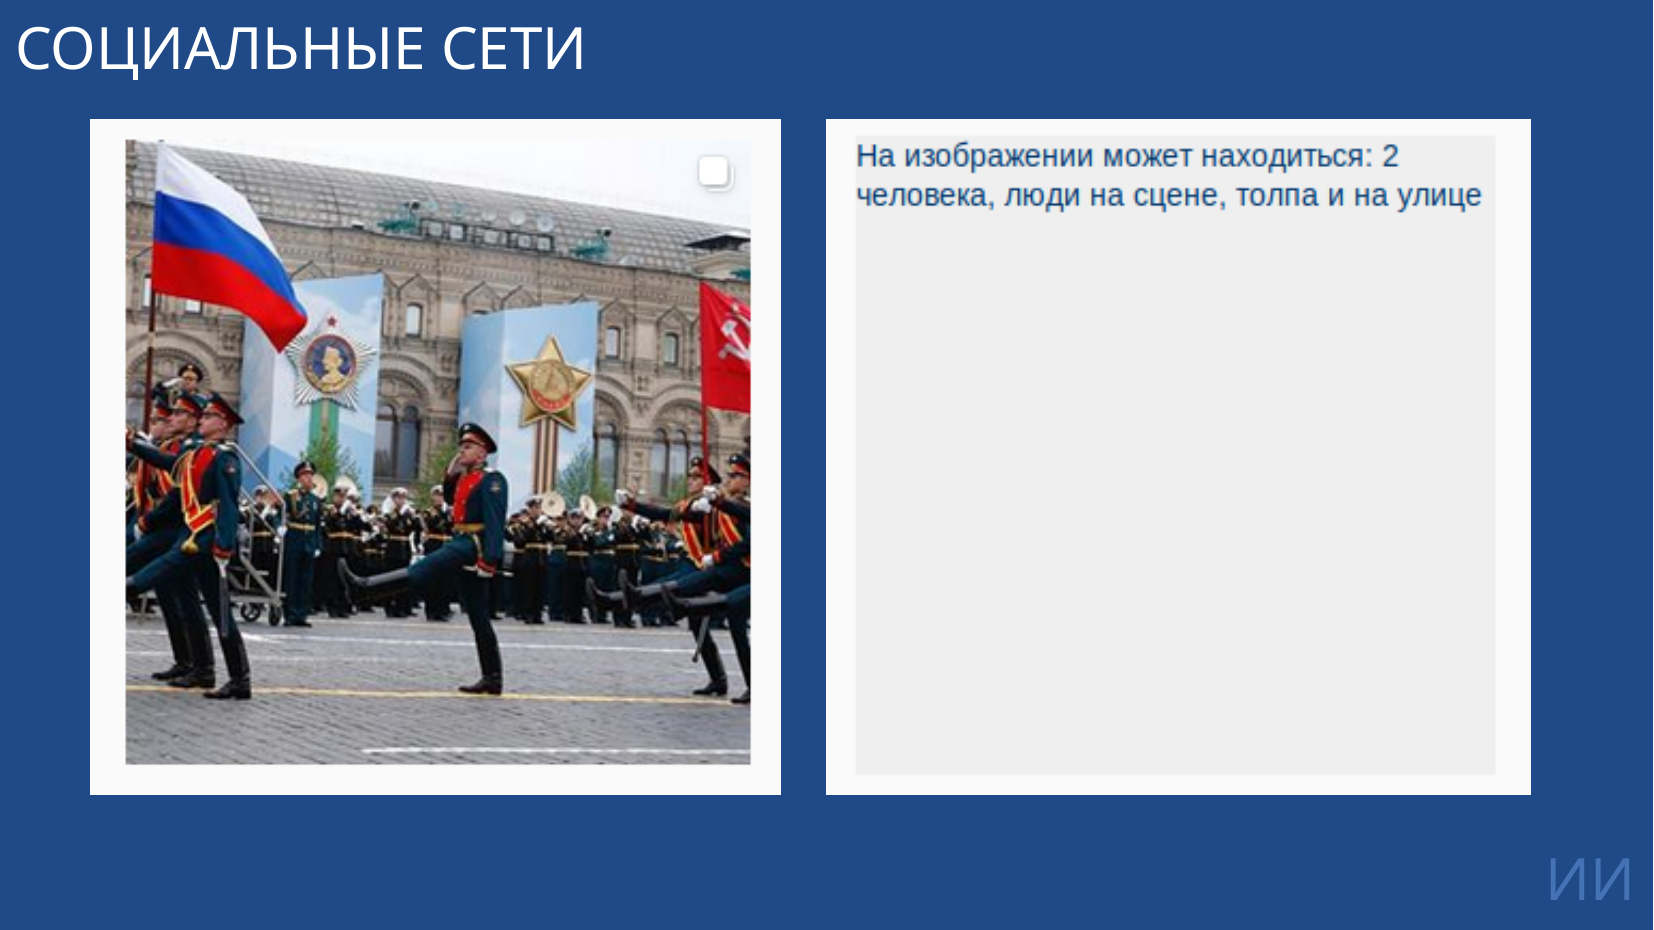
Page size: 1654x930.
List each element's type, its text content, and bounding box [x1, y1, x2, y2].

text_box ИИ [0, 825, 1651, 930]
picture [90, 119, 781, 796]
picture [826, 119, 1531, 795]
text_box СОЦИАЛЬНЫЕ СЕТИ [0, 0, 1653, 81]
